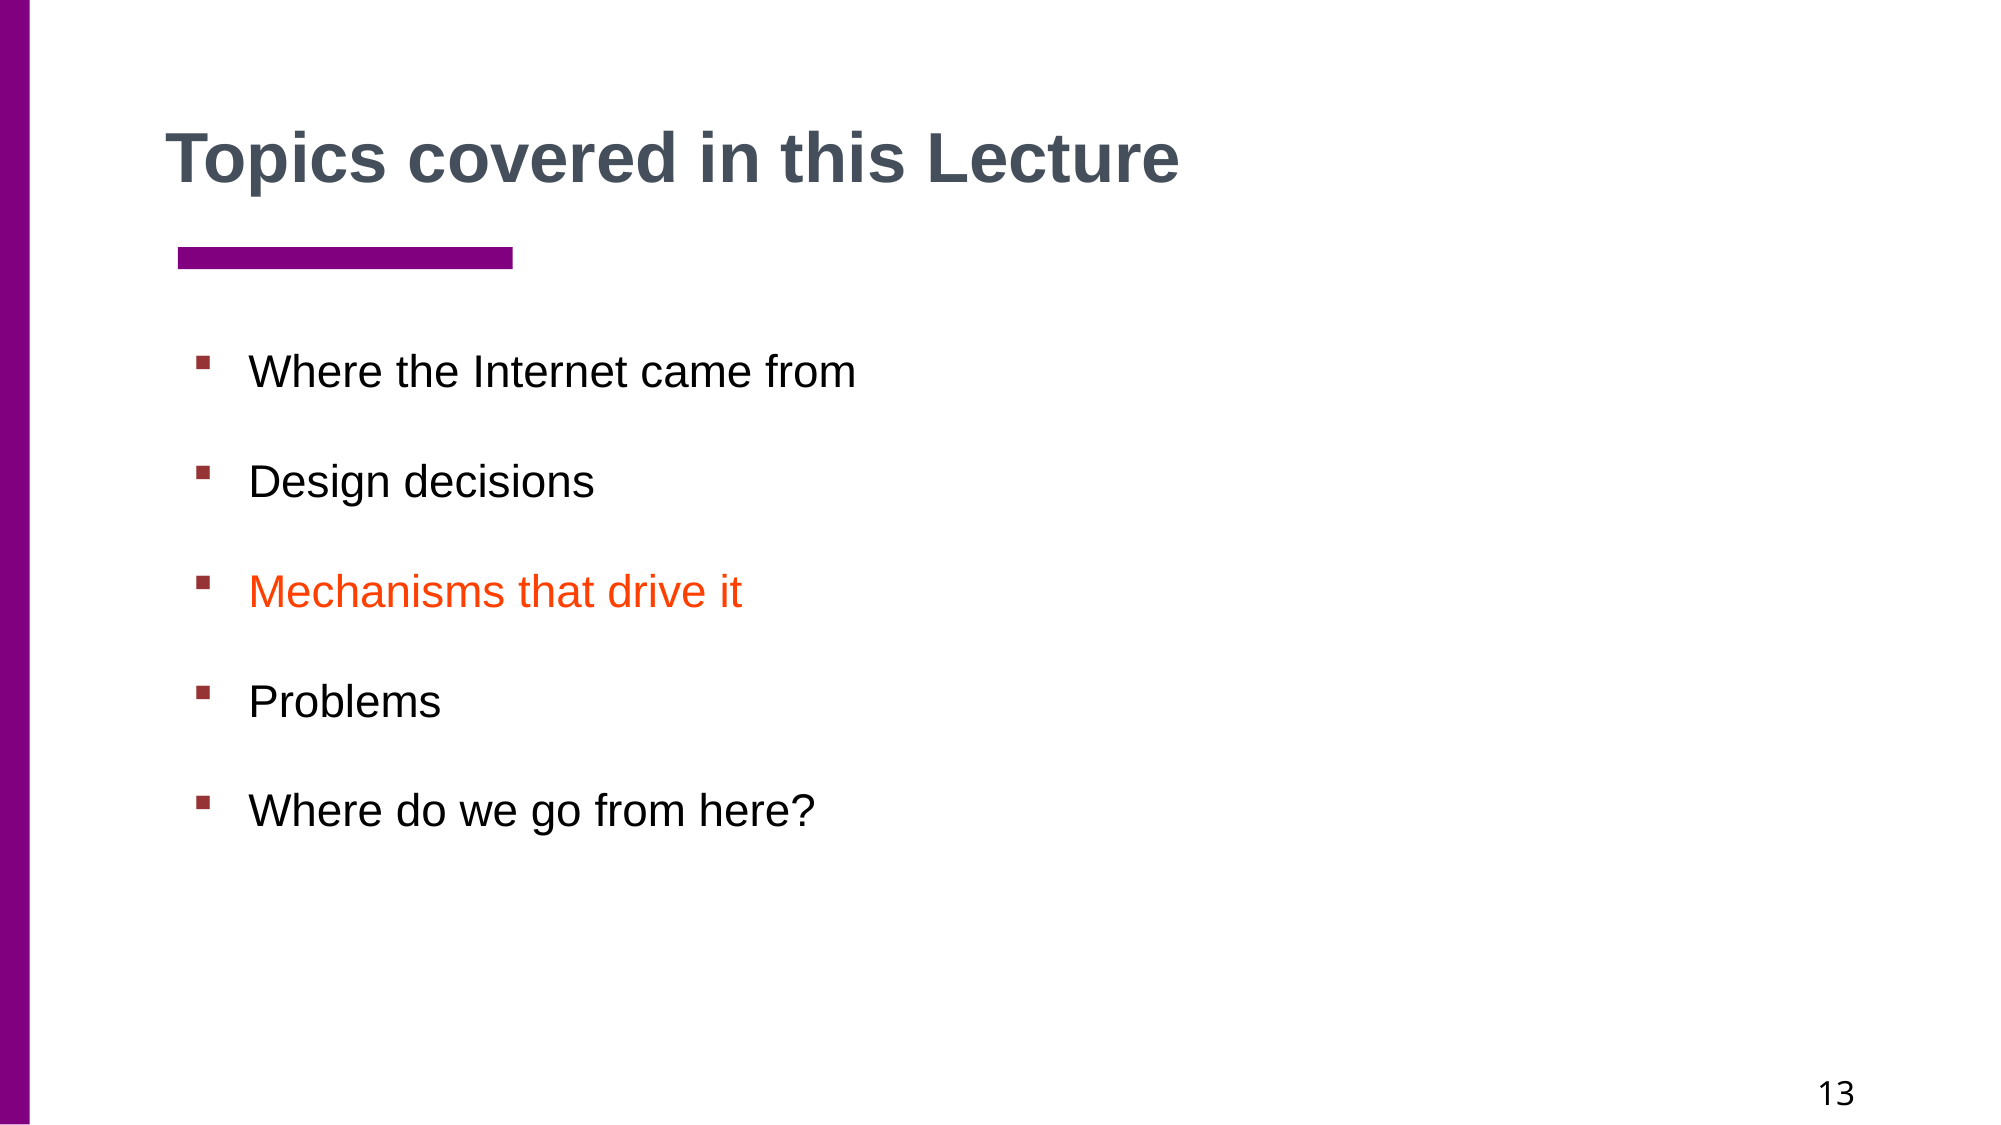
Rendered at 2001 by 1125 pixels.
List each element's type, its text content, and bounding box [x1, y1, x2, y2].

text_box Where the Internet came from Design decisions Mechanisms that drive it Problems Where do we go from here? [177, 326, 1875, 1050]
text_box Topics covered in this Lecture [151, 0, 1849, 212]
